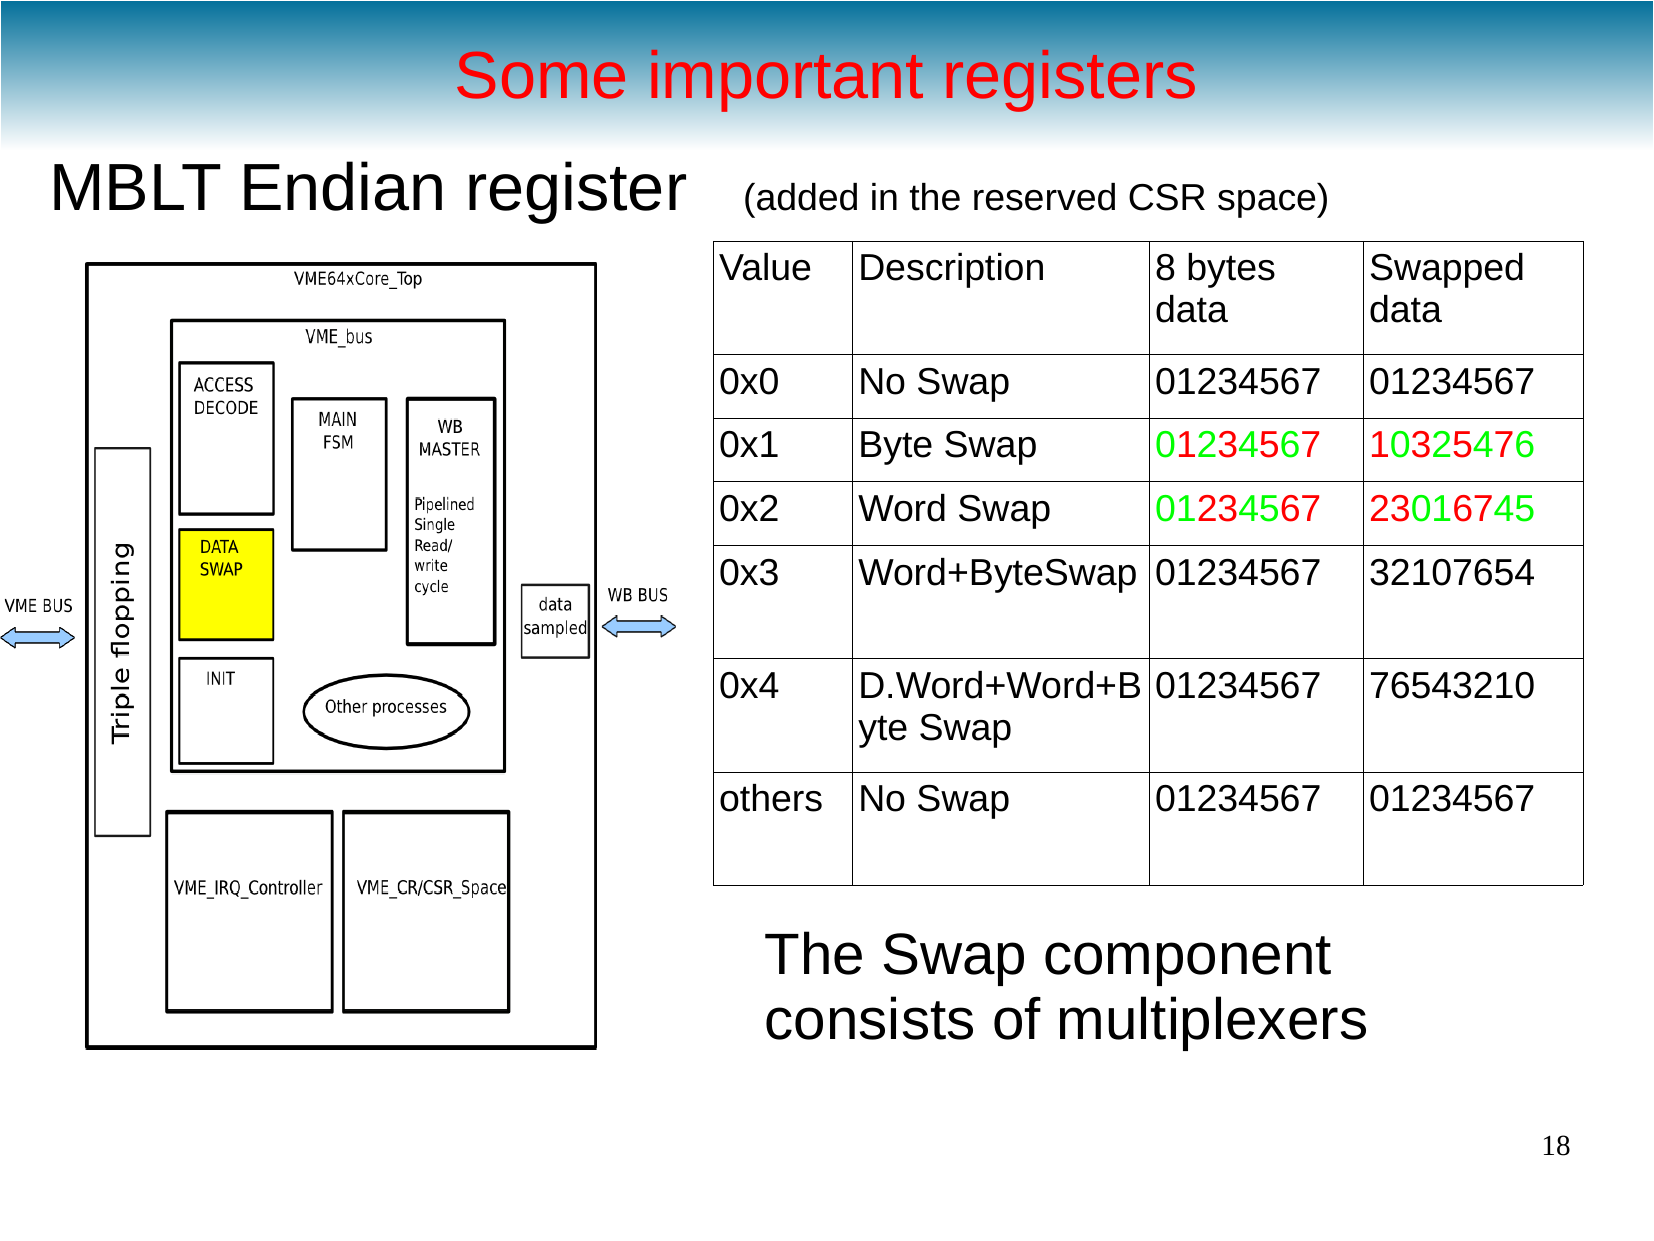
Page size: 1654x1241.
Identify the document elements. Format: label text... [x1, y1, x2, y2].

table_cell 01234567 [1150, 482, 1363, 545]
table_cell No Swap [853, 355, 1149, 418]
table_header Description [853, 242, 1149, 354]
text_box Some important registers [0, 0, 1654, 151]
table_cell 0x3 [714, 546, 852, 658]
table_cell D.Word+Word+Byte Swap [853, 659, 1149, 772]
picture [0, 262, 676, 1051]
table_cell Word Swap [853, 482, 1149, 545]
table_cell 01234567 [1364, 773, 1583, 885]
table_cell 01234567 [1150, 546, 1363, 658]
table_header Swapped data [1364, 242, 1583, 354]
table_cell 0x0 [714, 355, 852, 418]
table_cell 01234567 [1364, 355, 1583, 418]
table_cell others [714, 773, 852, 885]
table_header 8 bytes data [1150, 242, 1363, 354]
table_cell 76543210 [1364, 659, 1583, 772]
table_cell 01234567 [1150, 419, 1363, 481]
text_box The Swap component consists of multiplexers [750, 914, 1463, 1059]
table_cell 0x4 [714, 659, 852, 772]
subtitle MBLT Endian register (added in the reserved CSR space) [49, 150, 1538, 301]
table_cell 32107654 [1364, 546, 1583, 658]
table_cell 01234567 [1150, 355, 1363, 418]
table_header Value [714, 242, 852, 354]
table_cell Word+ByteSwap [853, 546, 1149, 658]
table_cell 0x2 [714, 482, 852, 545]
table_cell 10325476 [1364, 419, 1583, 481]
table_cell 23016745 [1364, 482, 1583, 545]
table_cell 01234567 [1150, 773, 1363, 885]
table_cell 01234567 [1150, 659, 1363, 772]
table_cell No Swap [853, 773, 1149, 885]
table_cell Byte Swap [853, 419, 1149, 481]
table_cell 0x1 [714, 419, 852, 481]
